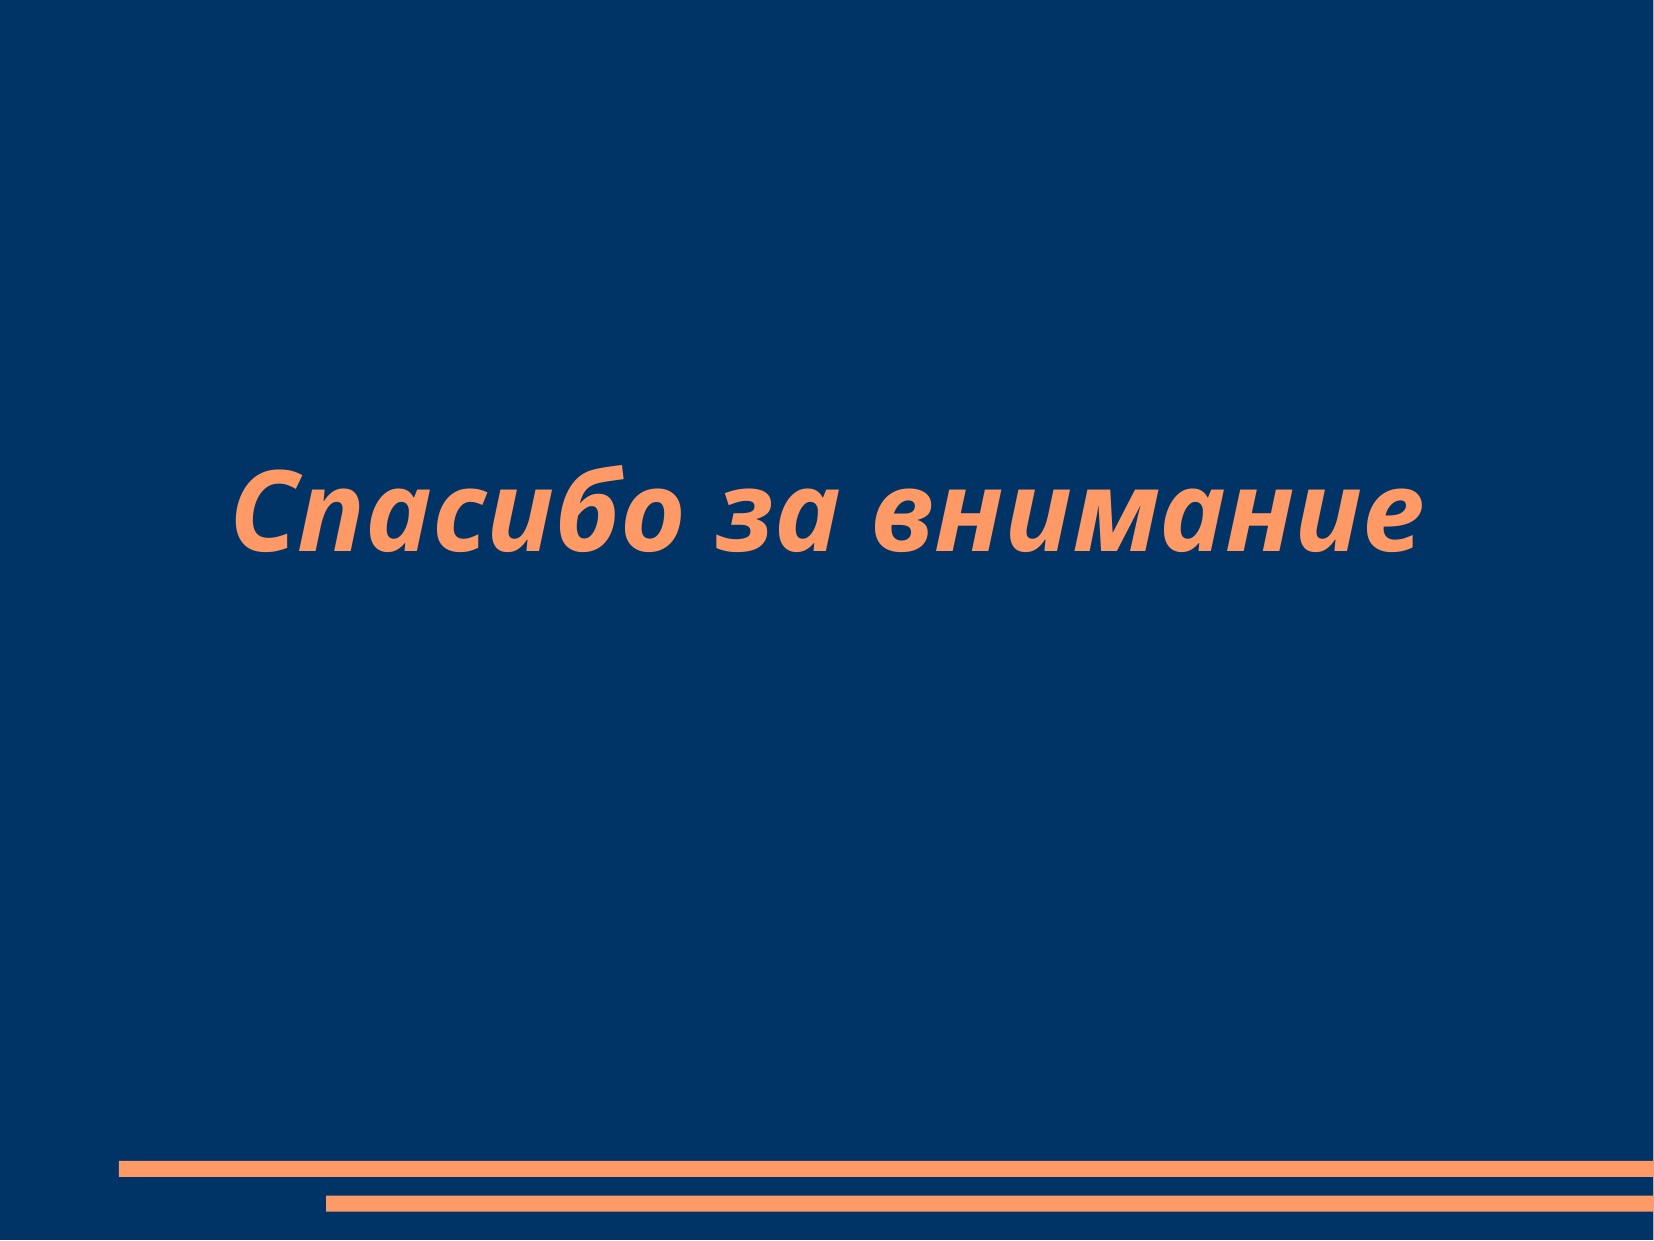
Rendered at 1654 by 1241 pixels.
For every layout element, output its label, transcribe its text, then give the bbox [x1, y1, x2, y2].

title Спасибо за внимание [121, 46, 1534, 969]
